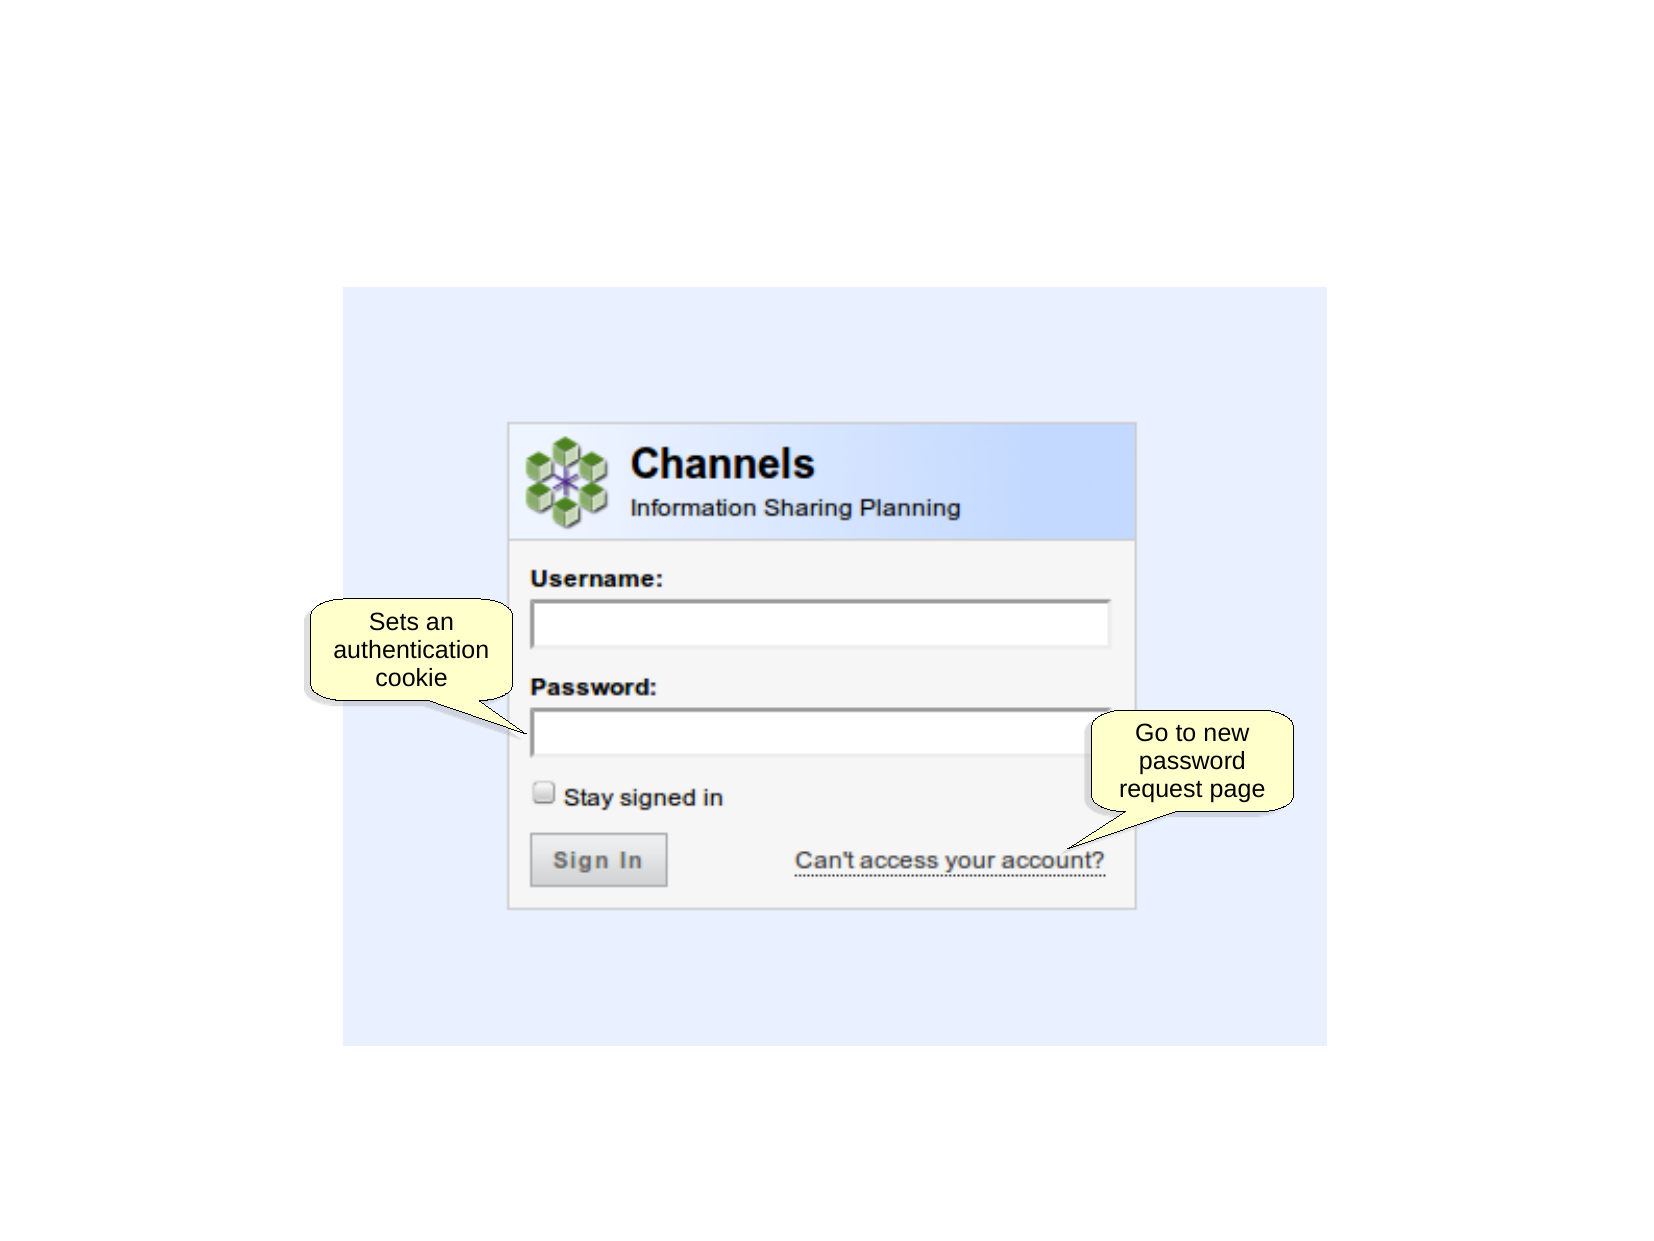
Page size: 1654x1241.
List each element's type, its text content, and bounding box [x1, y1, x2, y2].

text_box Go to new password request page [1067, 710, 1294, 849]
text_box Sets an authentication cookie [310, 598, 527, 734]
picture [343, 287, 1327, 1046]
